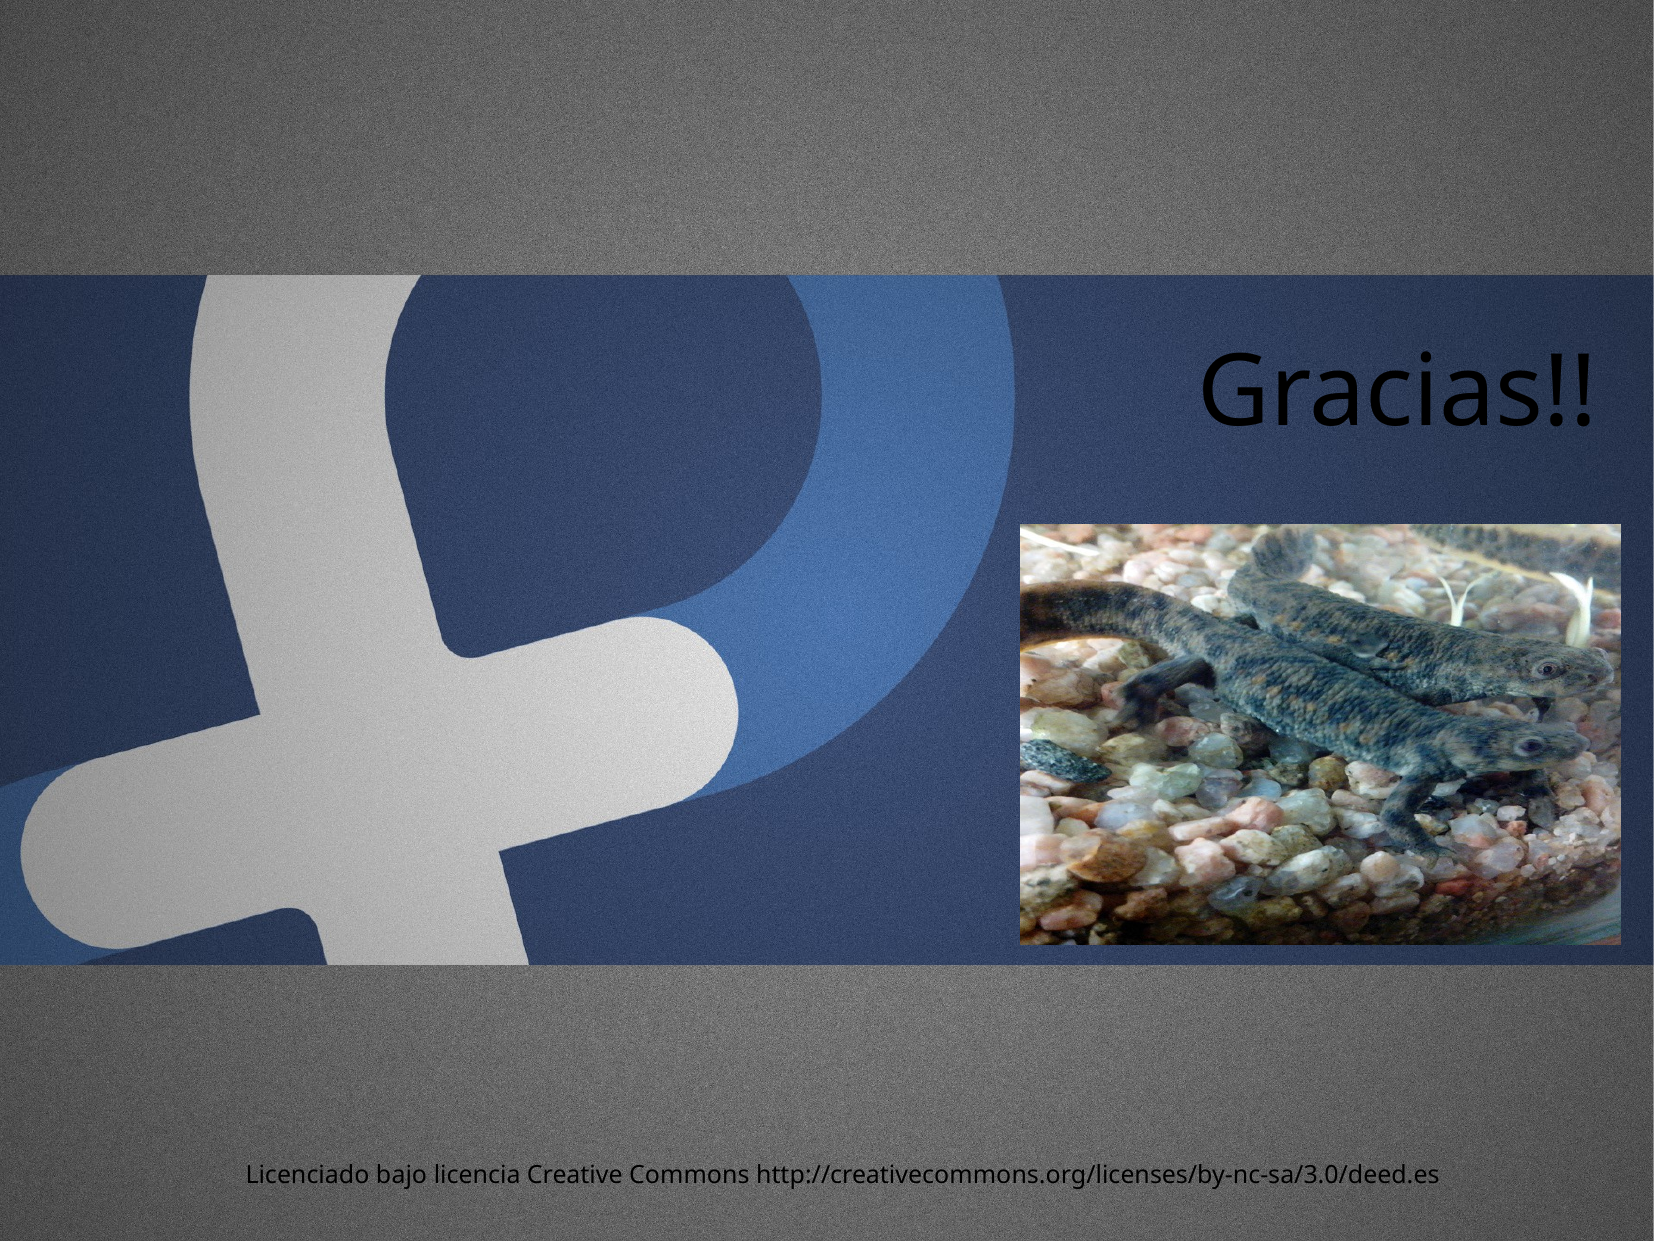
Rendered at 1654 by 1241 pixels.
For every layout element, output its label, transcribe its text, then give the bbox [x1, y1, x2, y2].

text_box Licenciado bajo licencia Creative Commons http://creativecommons.org/licenses/by-nc-sa/3.0/deed.es [74, 1126, 1613, 1197]
picture [0, 0, 1654, 1241]
text_box Gracias!! [22, 330, 1598, 448]
